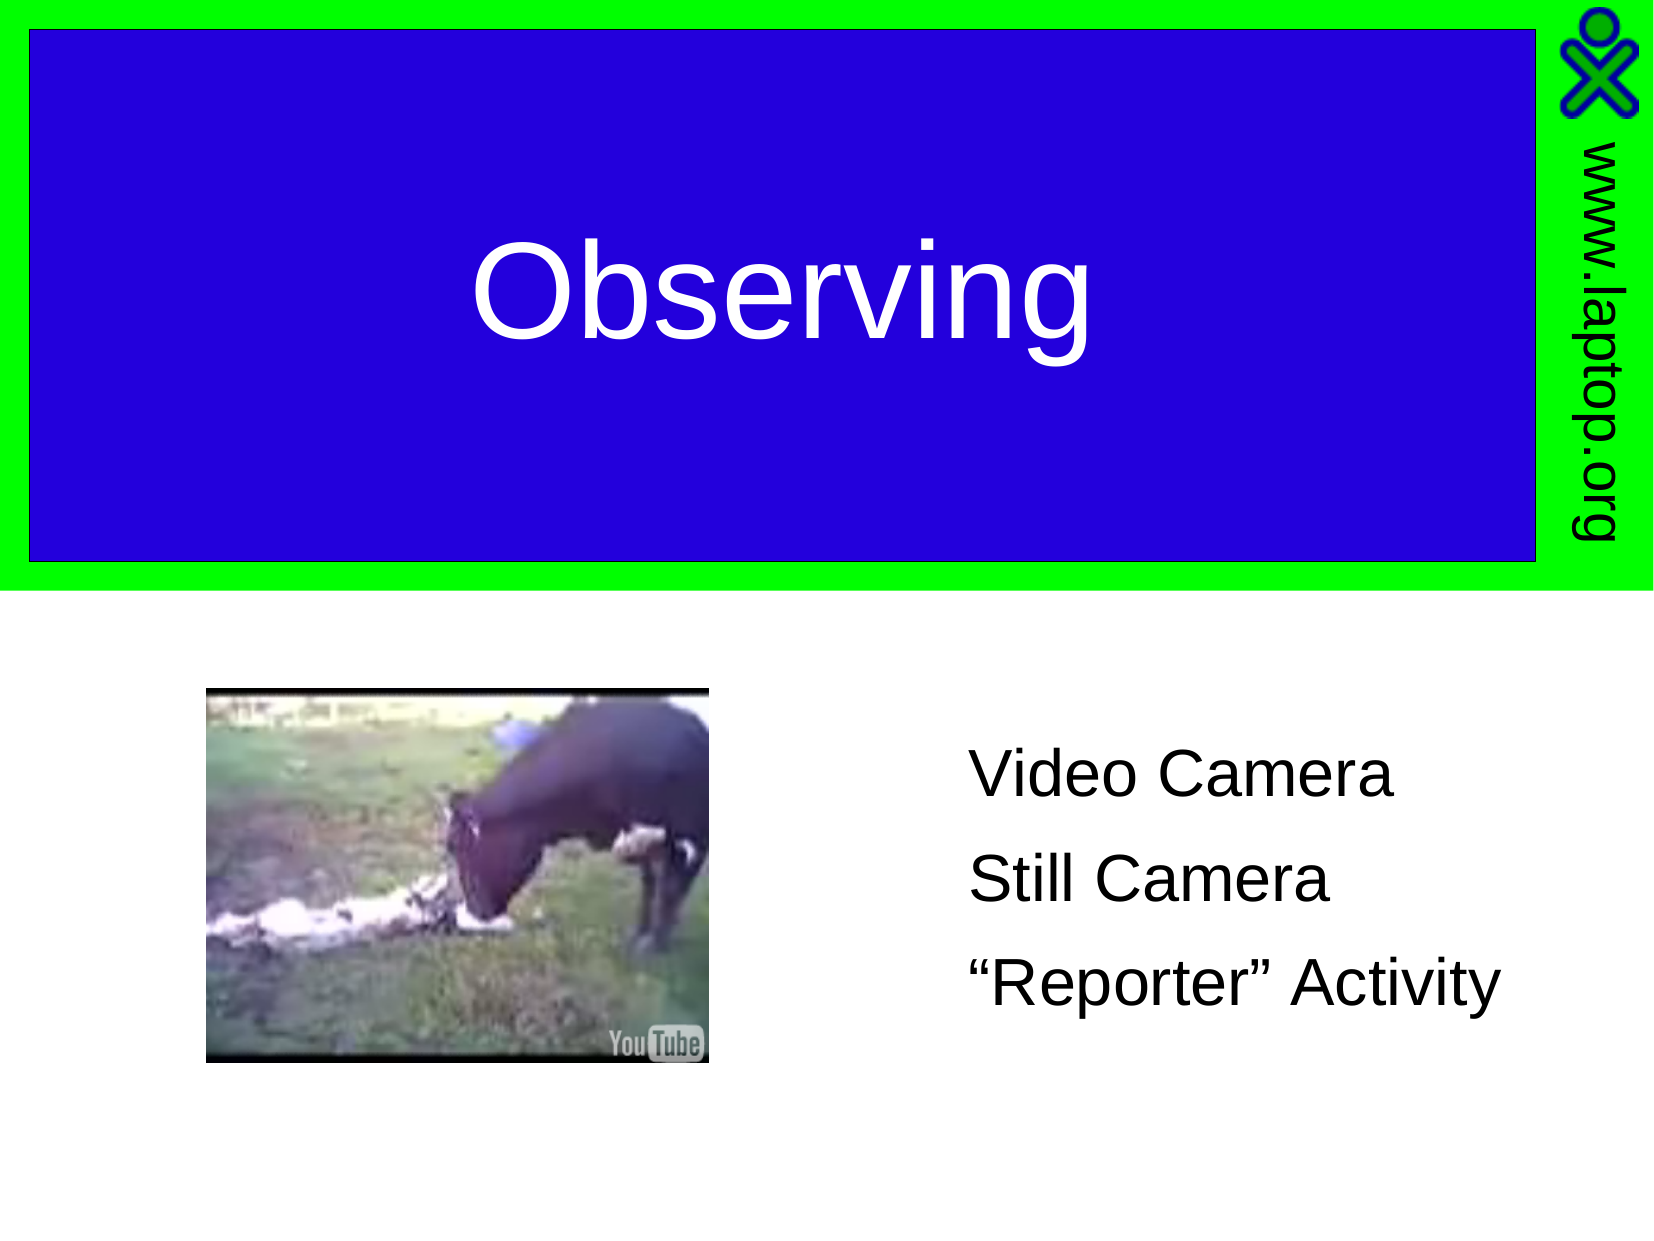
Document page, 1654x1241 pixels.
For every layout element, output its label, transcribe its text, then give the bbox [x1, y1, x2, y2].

title Observing [59, 49, 1506, 532]
picture [1559, 7, 1639, 119]
picture [206, 688, 709, 1063]
list Video Camera Still Camera “Reporter” Activity [950, 736, 1542, 1125]
